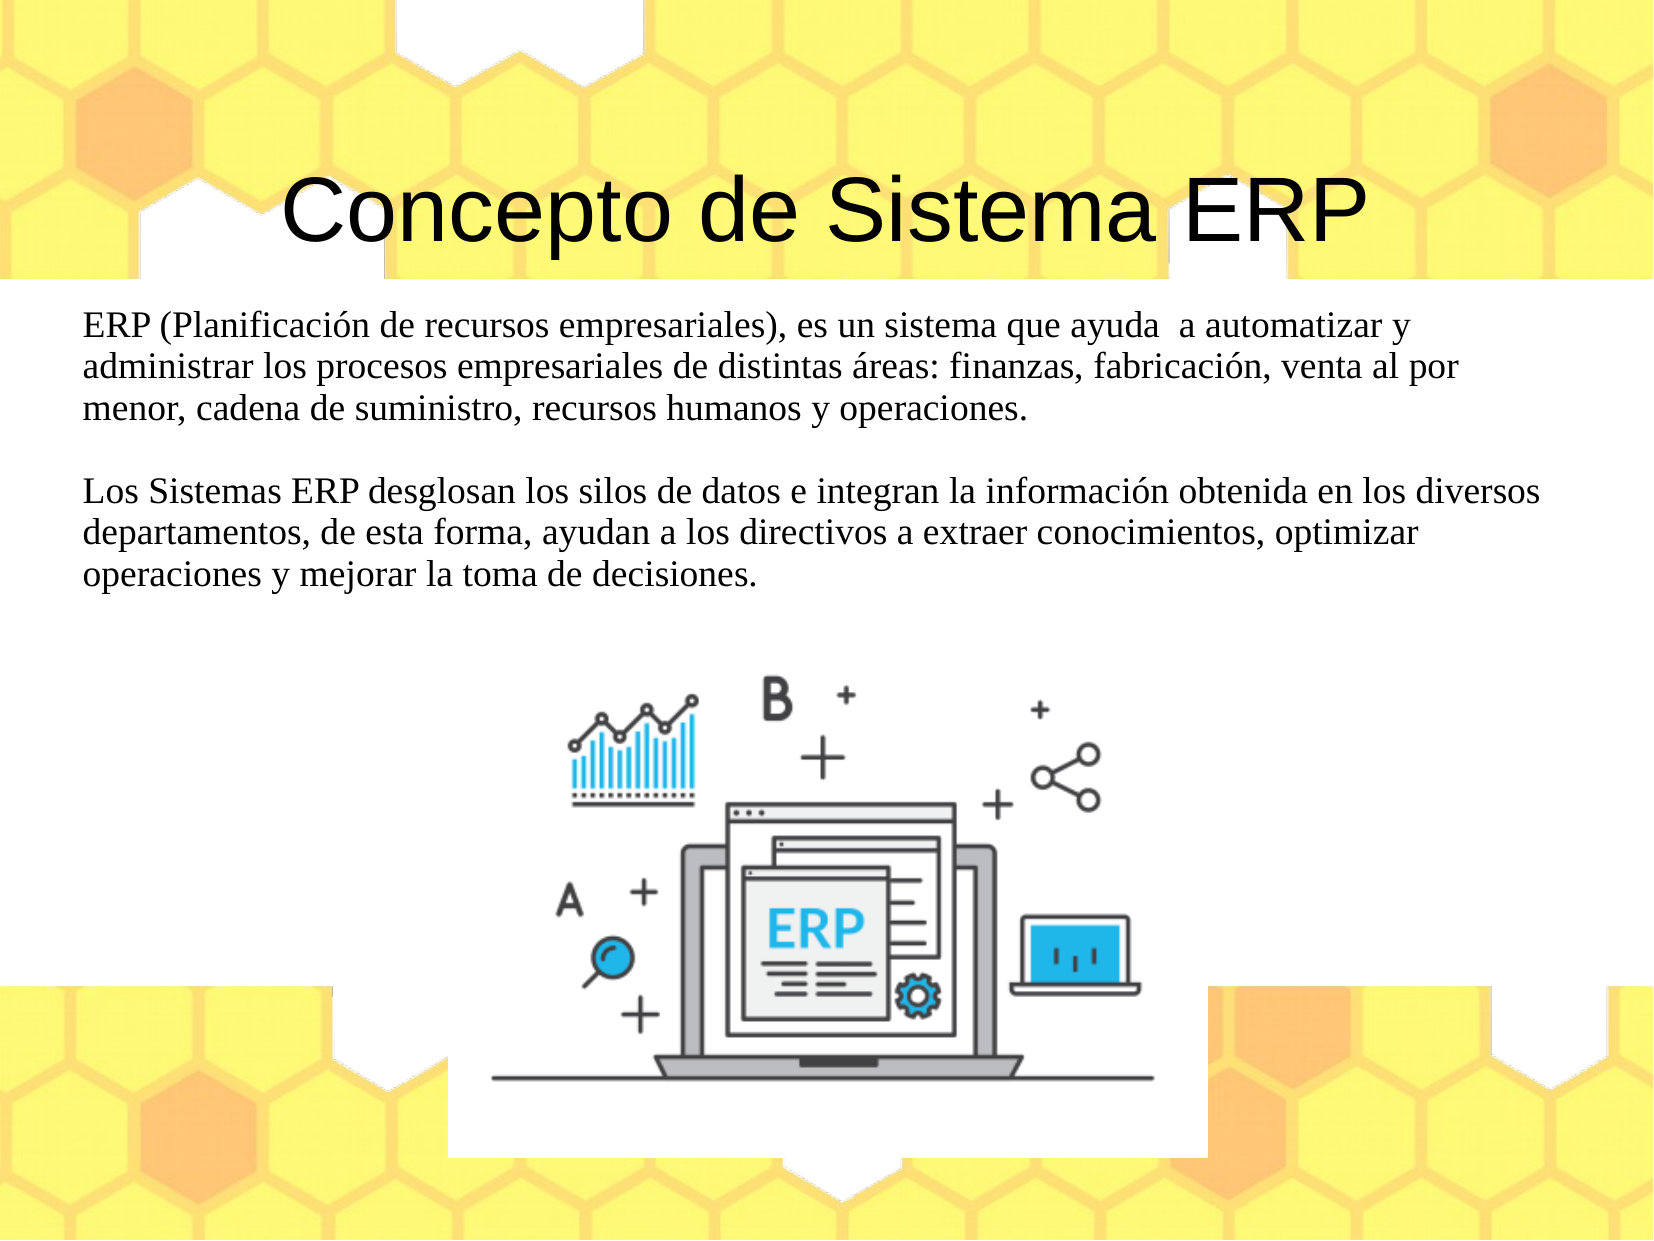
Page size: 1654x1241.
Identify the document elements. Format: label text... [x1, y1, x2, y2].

title Concepto de Sistema ERP [82, 76, 1571, 129]
picture [0, 615, 1654, 1240]
picture [0, 0, 1654, 279]
subtitle ERP (Planificación de recursos empresariales), es un sistema que ayuda a automatizar y administrar los procesos empresariales de distintas áreas: finanzas, fabricación, venta al por menor, cadena de suministro, recursos humanos y operaciones. Los Sistemas ERP desglosan los silos de datos e integran la información obtenida en los diversos departamentos, de esta forma, ayudan a los directivos a extraer conocimientos, optimizar operaciones y mejorar la toma de decisiones. [82, 129, 1571, 768]
